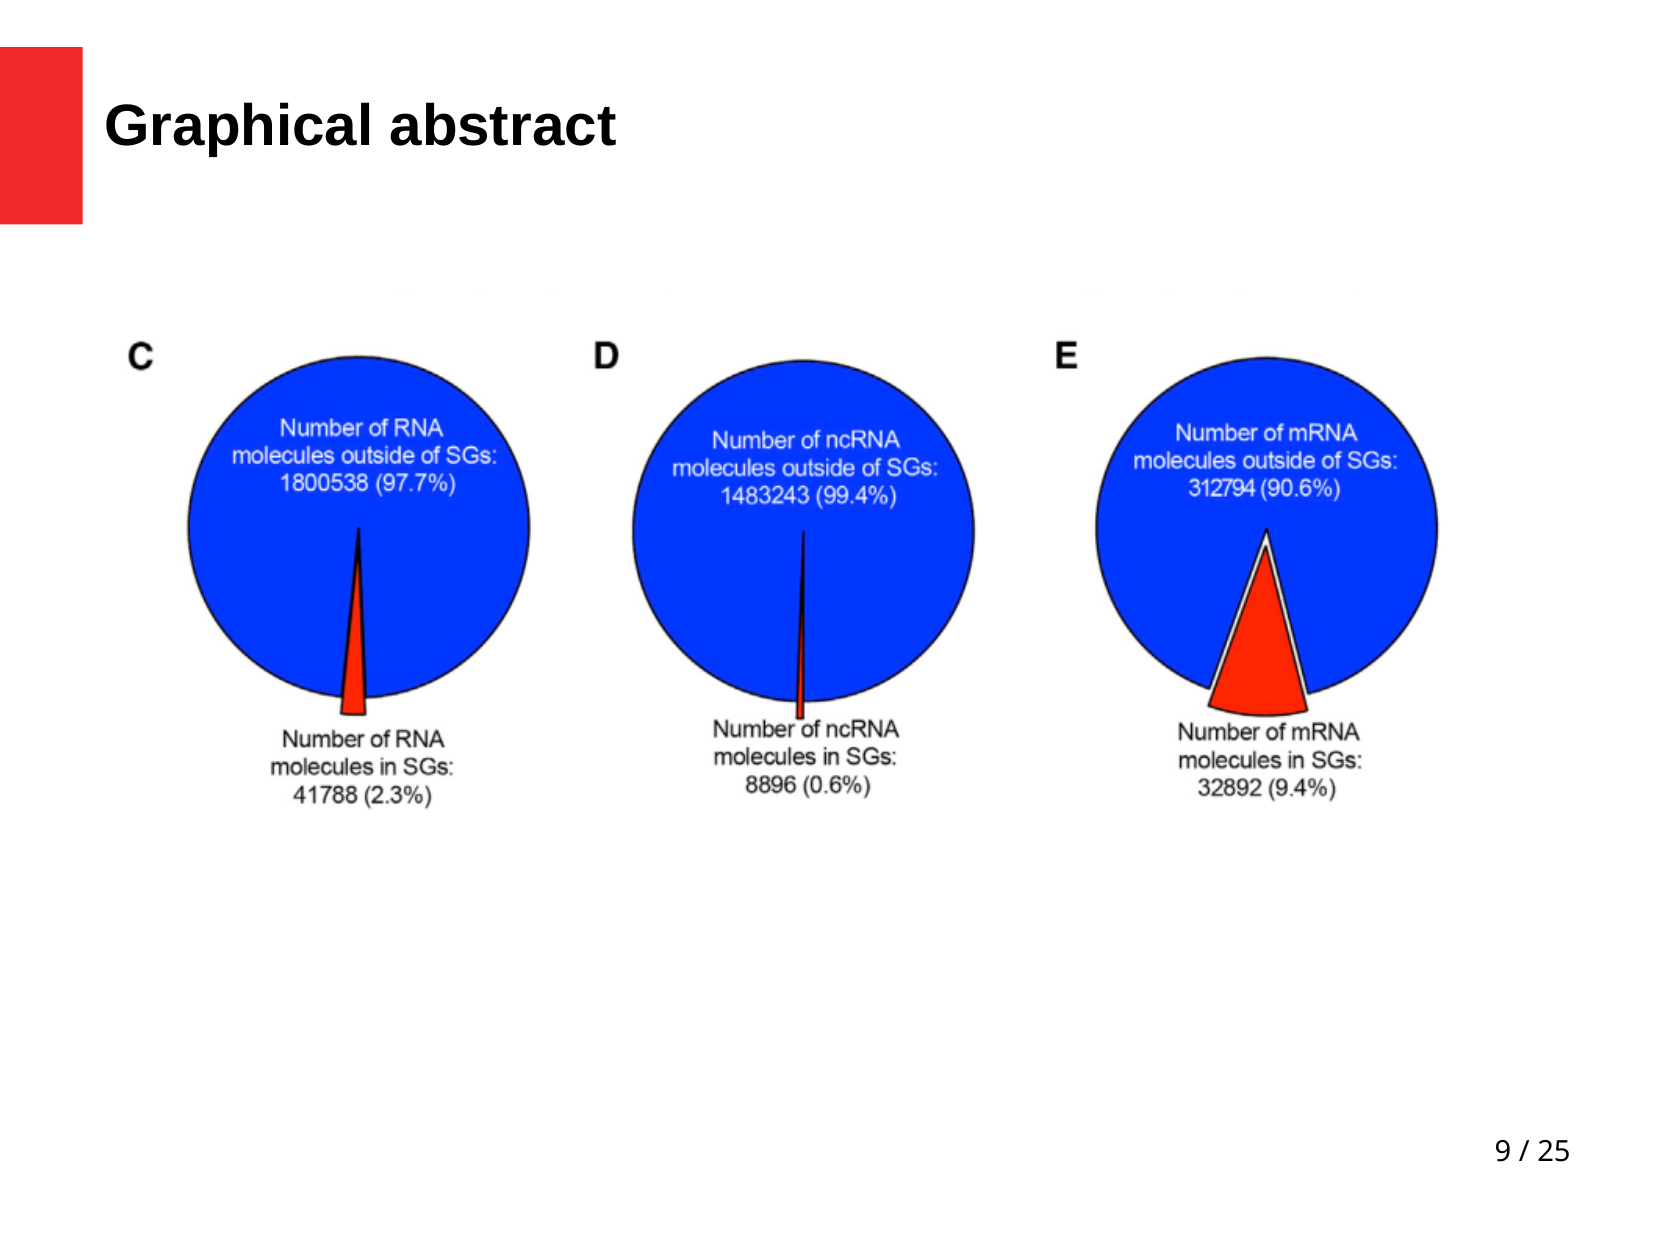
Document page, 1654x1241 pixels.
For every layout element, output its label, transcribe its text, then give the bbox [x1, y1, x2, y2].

picture [79, 292, 1471, 811]
text_box Graphical abstract [90, 85, 1561, 166]
